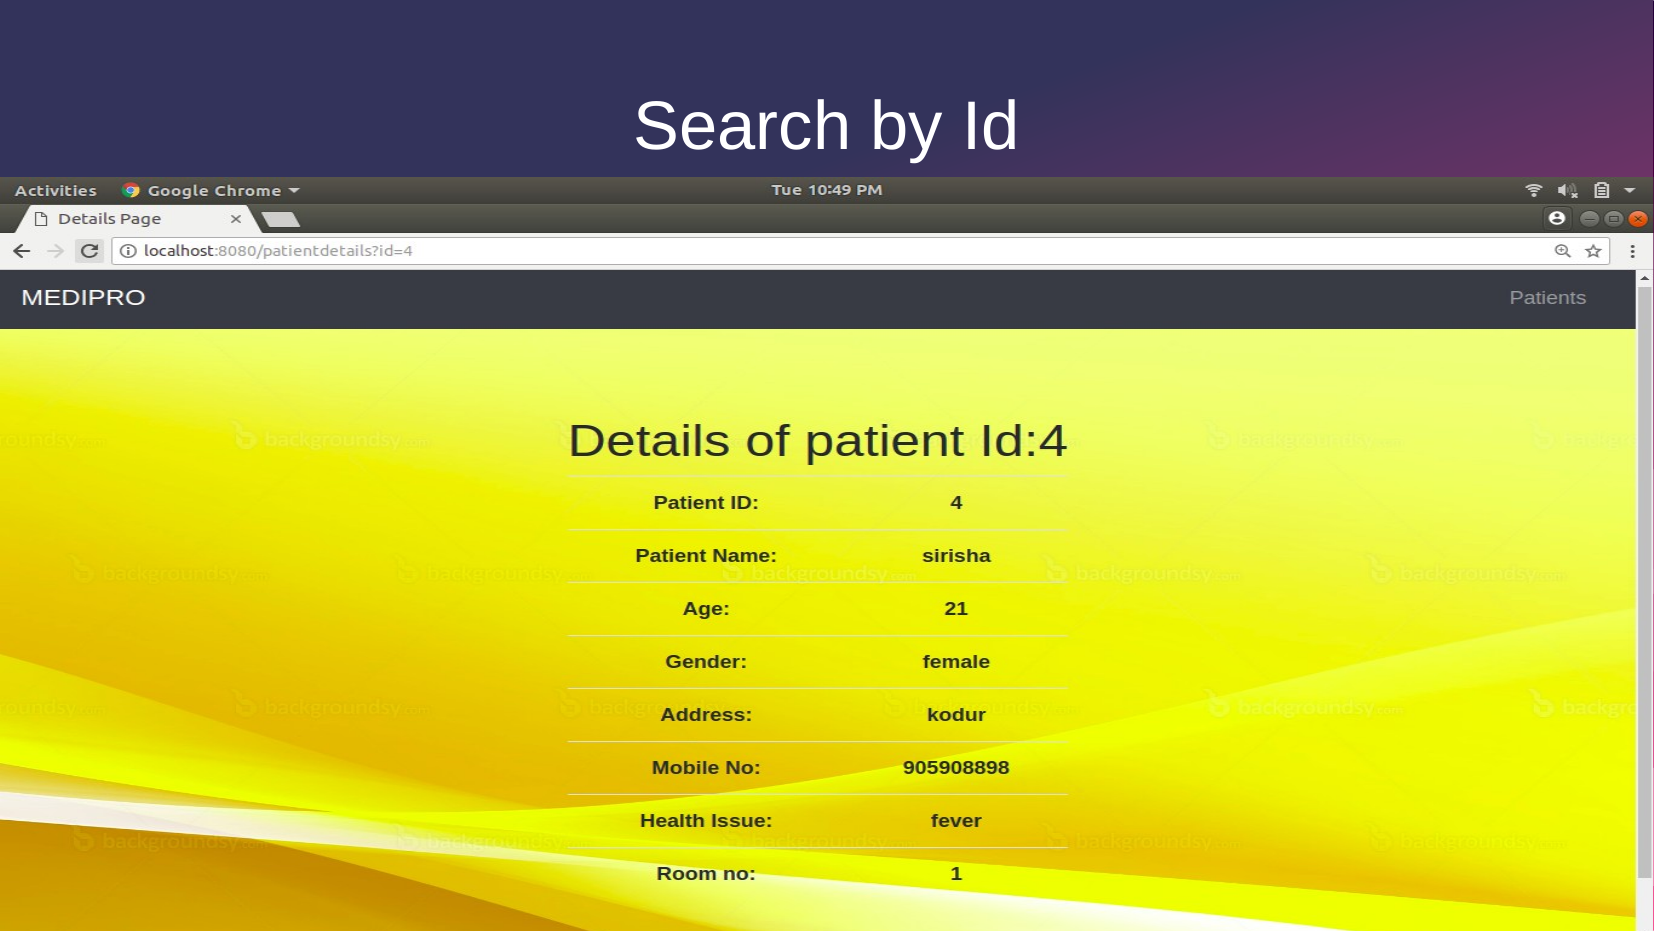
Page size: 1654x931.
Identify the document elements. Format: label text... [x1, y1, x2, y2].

picture [0, 177, 1654, 931]
title Search by Id [88, 44, 1565, 177]
